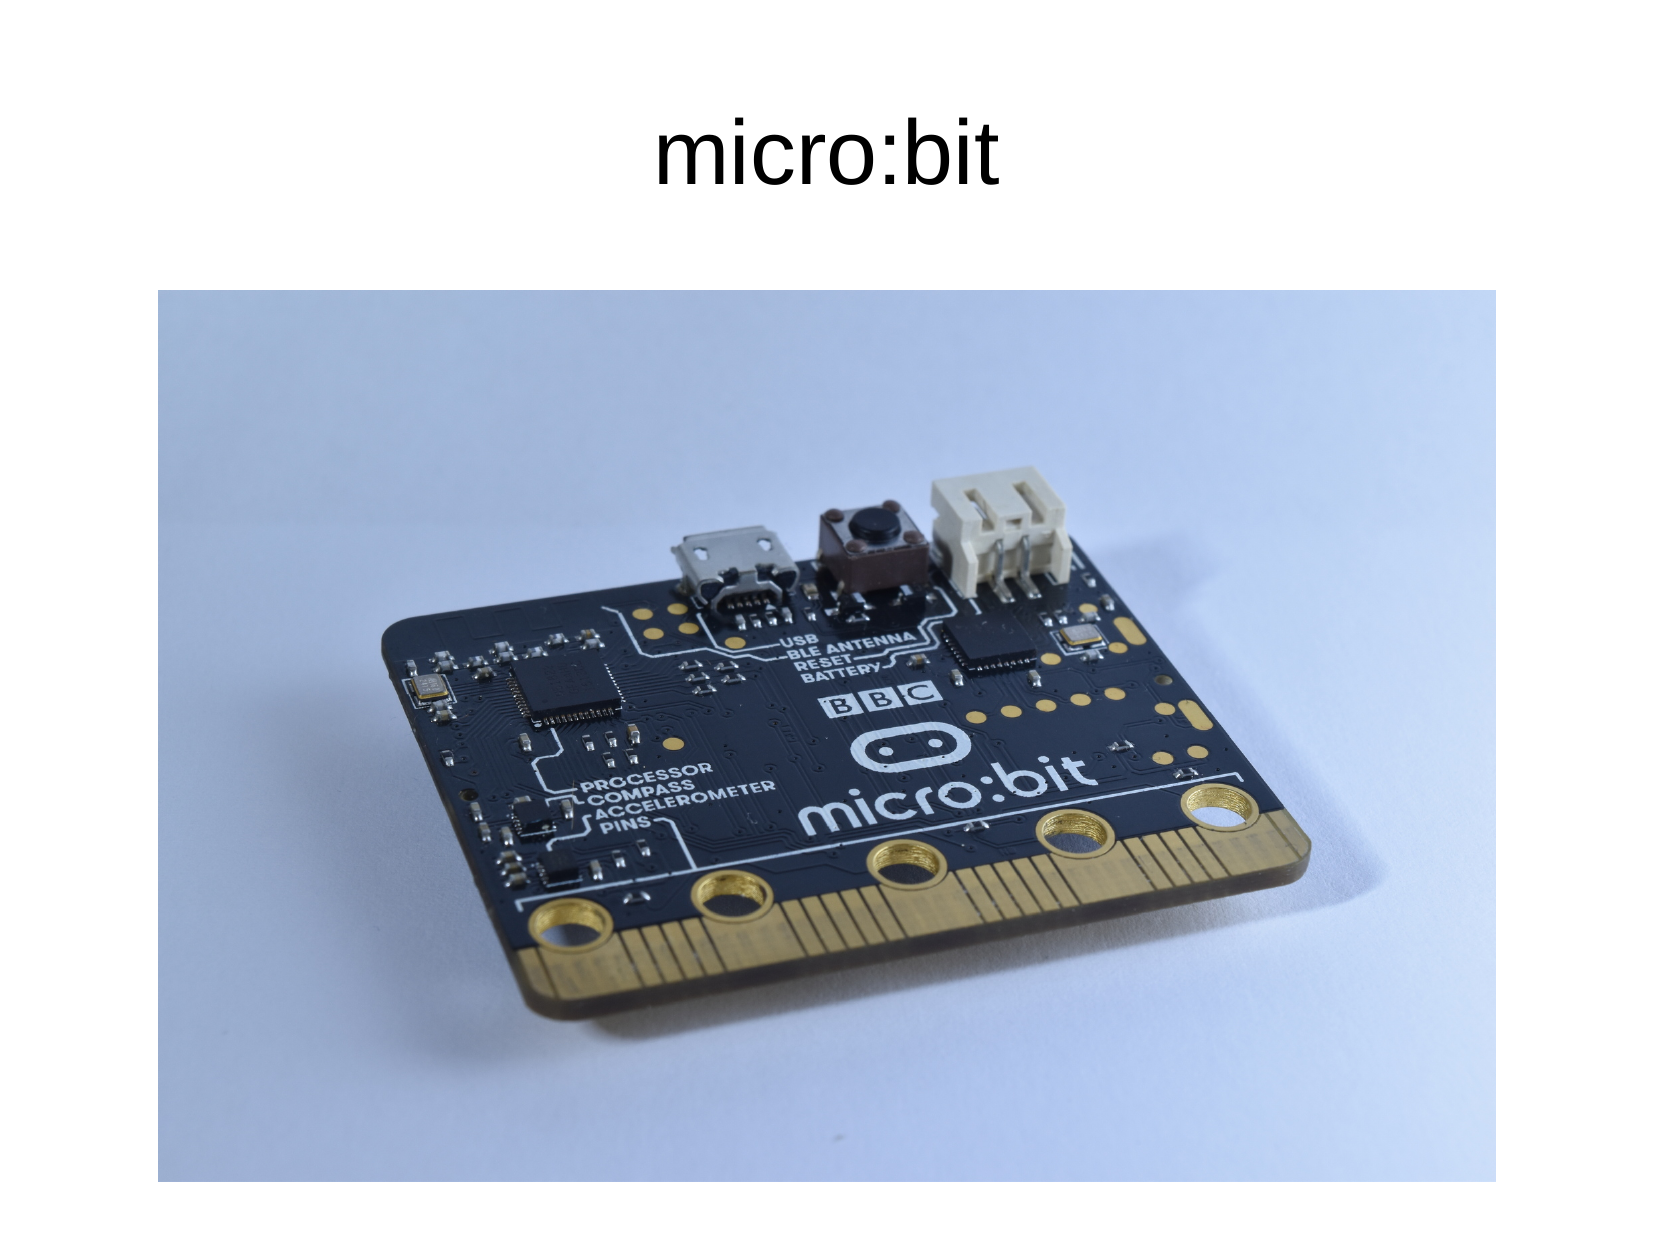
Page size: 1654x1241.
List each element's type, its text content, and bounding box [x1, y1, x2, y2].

title micro:bit [82, 49, 1571, 257]
picture [158, 290, 1496, 1182]
